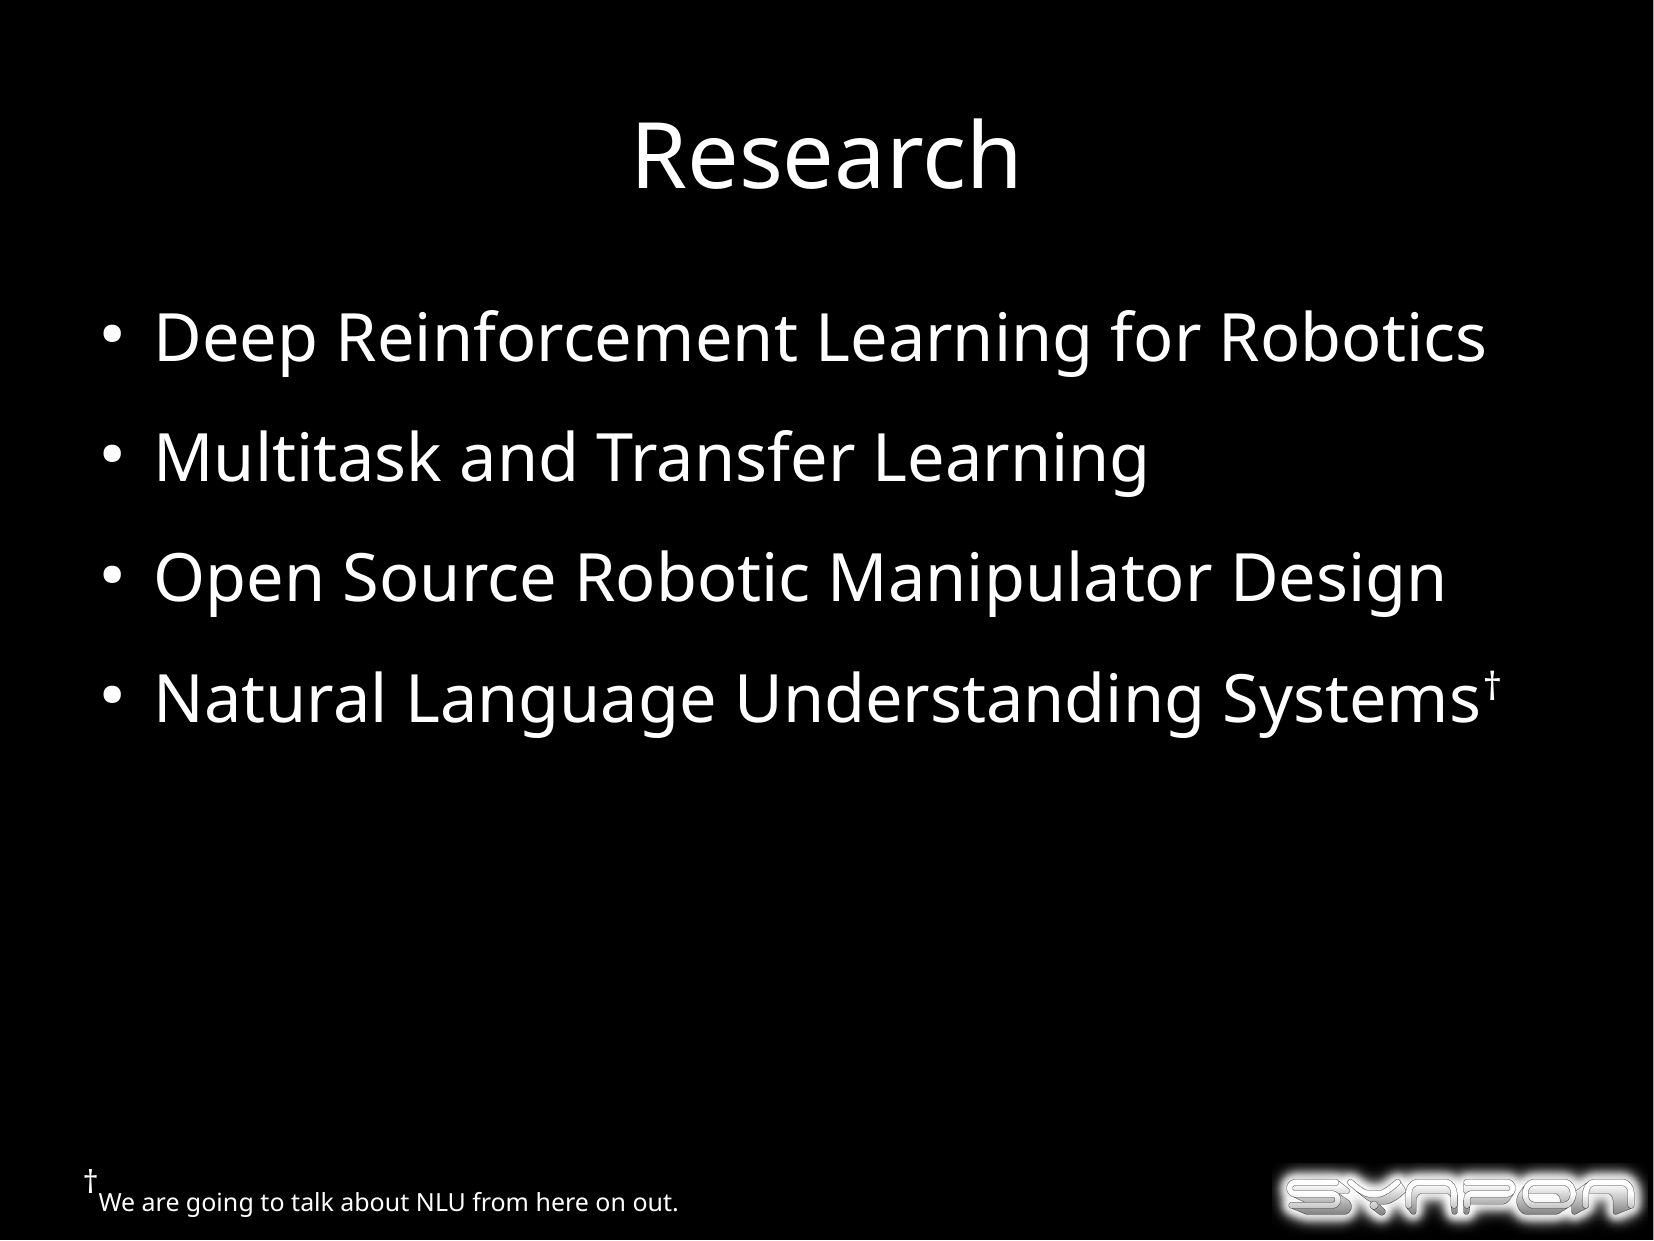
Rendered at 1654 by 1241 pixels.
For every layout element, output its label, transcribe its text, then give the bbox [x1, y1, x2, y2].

picture [1272, 1163, 1648, 1235]
text_box †We are going to talk about NLU from here on out. [67, 1145, 1561, 1216]
title Research [82, 49, 1571, 257]
list Deep Reinforcement Learning for Robotics Multitask and Transfer Learning Open Source Robotic Manipulator Design Natural Language Understanding Systems† [82, 290, 1571, 1010]
